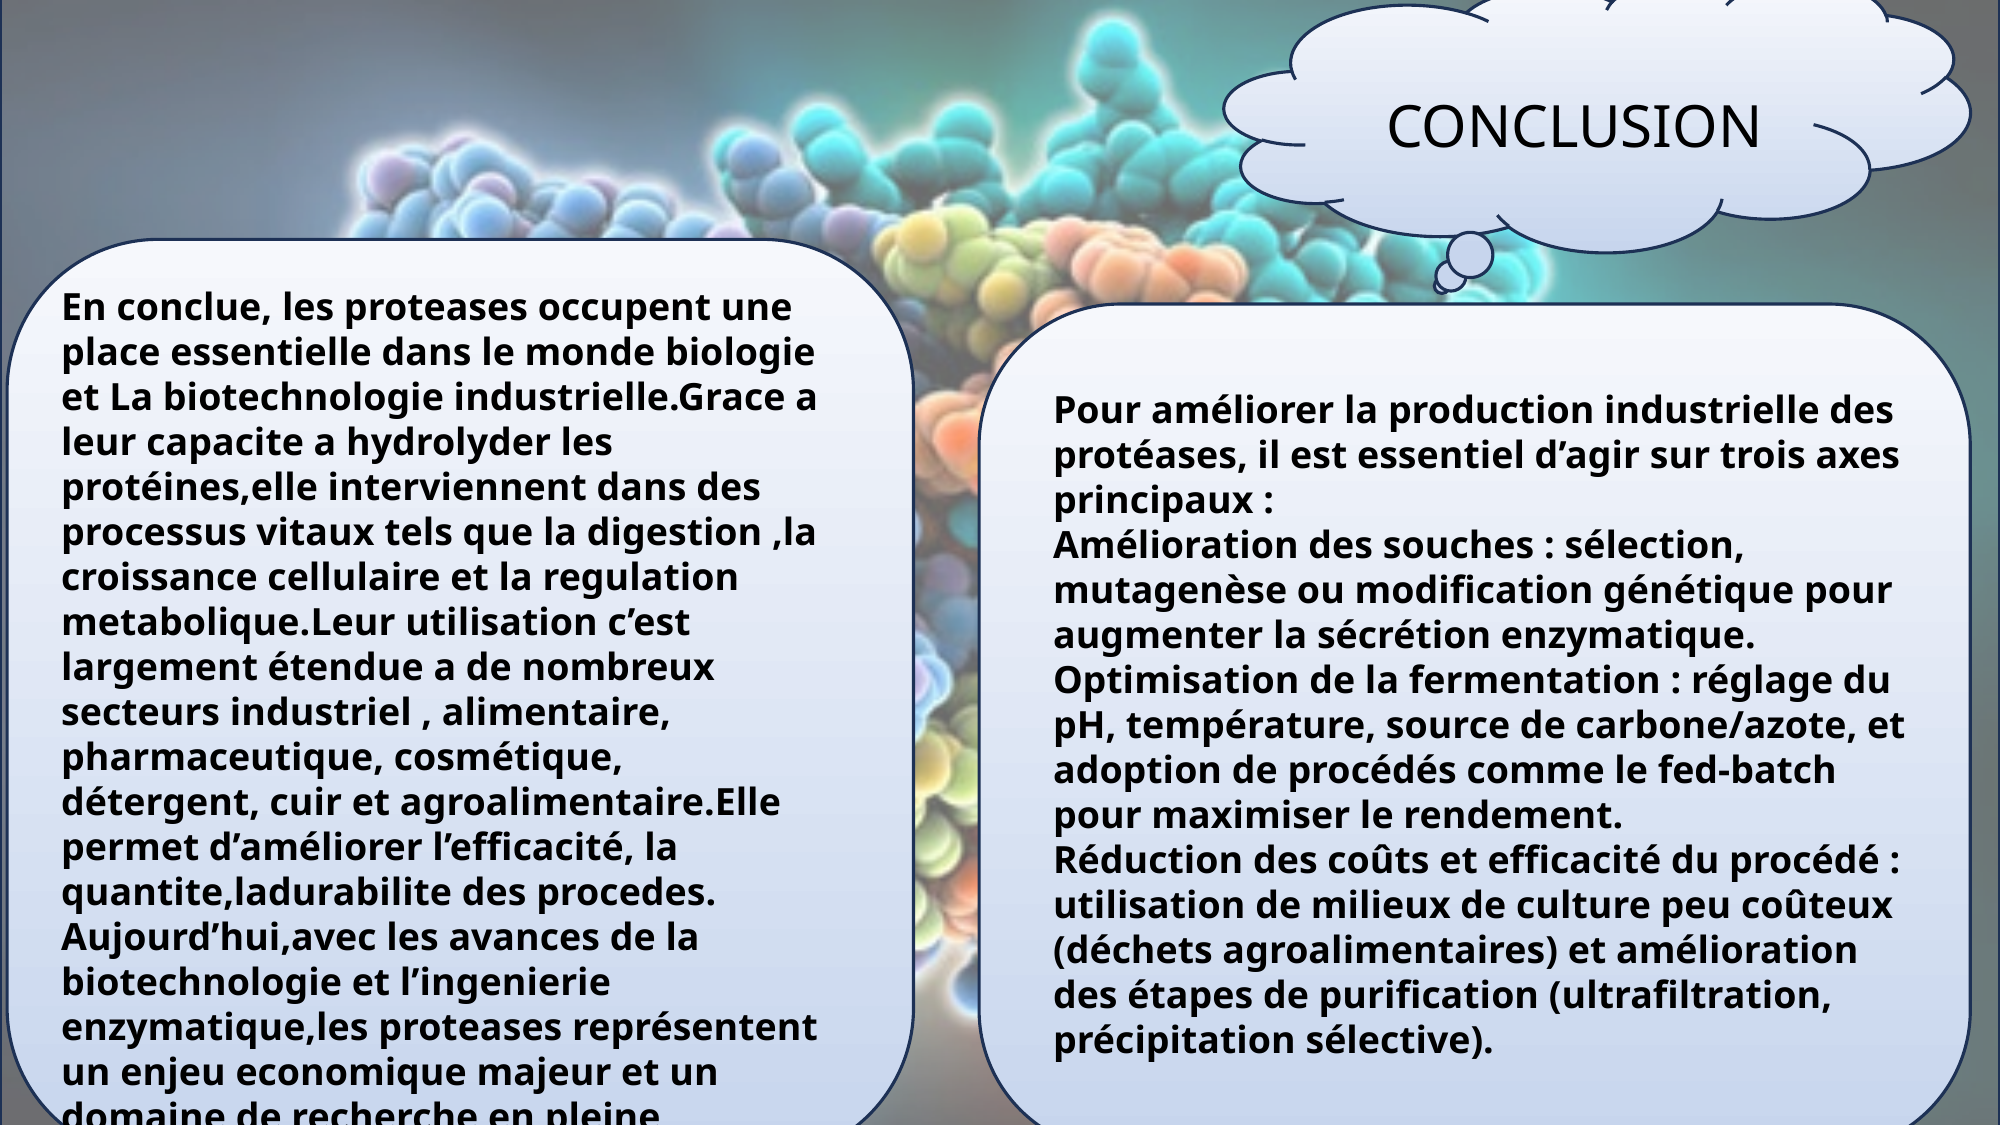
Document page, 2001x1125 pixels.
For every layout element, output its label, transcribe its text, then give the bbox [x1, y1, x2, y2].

text_box [0, 0, 2000, 1125]
text_box CONCLUSION [1371, 81, 1846, 167]
text_box Pour améliorer la production industrielle des protéases, il est essentiel d’agir sur trois axes principaux : Amélioration des souches : sélection, mutagenèse ou modification génétique pour augmenter la sécrétion enzymatique. Optimisation de la fermentation : réglage du pH, température, source de carbone/azote, et adoption de procédés comme le fed-batch pour maximiser le rendement. Réduction des coûts et efficacité du procédé : utilisation de milieux de culture peu coûteux (déchets agroalimentaires) et amélioration des étapes de purification (ultrafiltration, précipitation sélective). [1038, 378, 1922, 1069]
text_box En conclue, les proteases occupent une place essentielle dans le monde biologie et La biotechnologie industrielle.Grace a leur capacite a hydrolyder les protéines,elle interviennent dans des processus vitaux tels que la digestion ,la croissance cellulaire et la regulation metabolique.Leur utilisation c’est largement étendue a de nombreux secteurs industriel , alimentaire, pharmaceutique, cosmétique, détergent, cuir et agroalimentaire.Elle permet d’améliorer l’efficacité, la quantite,ladurabilite des procedes. Aujourd’hui,avec les avances de la biotechnologie et l’ingenierie enzymatique,les proteases représentent un enjeu economique majeur et un domaine de recherche en pleine expansion. [46, 275, 835, 1125]
